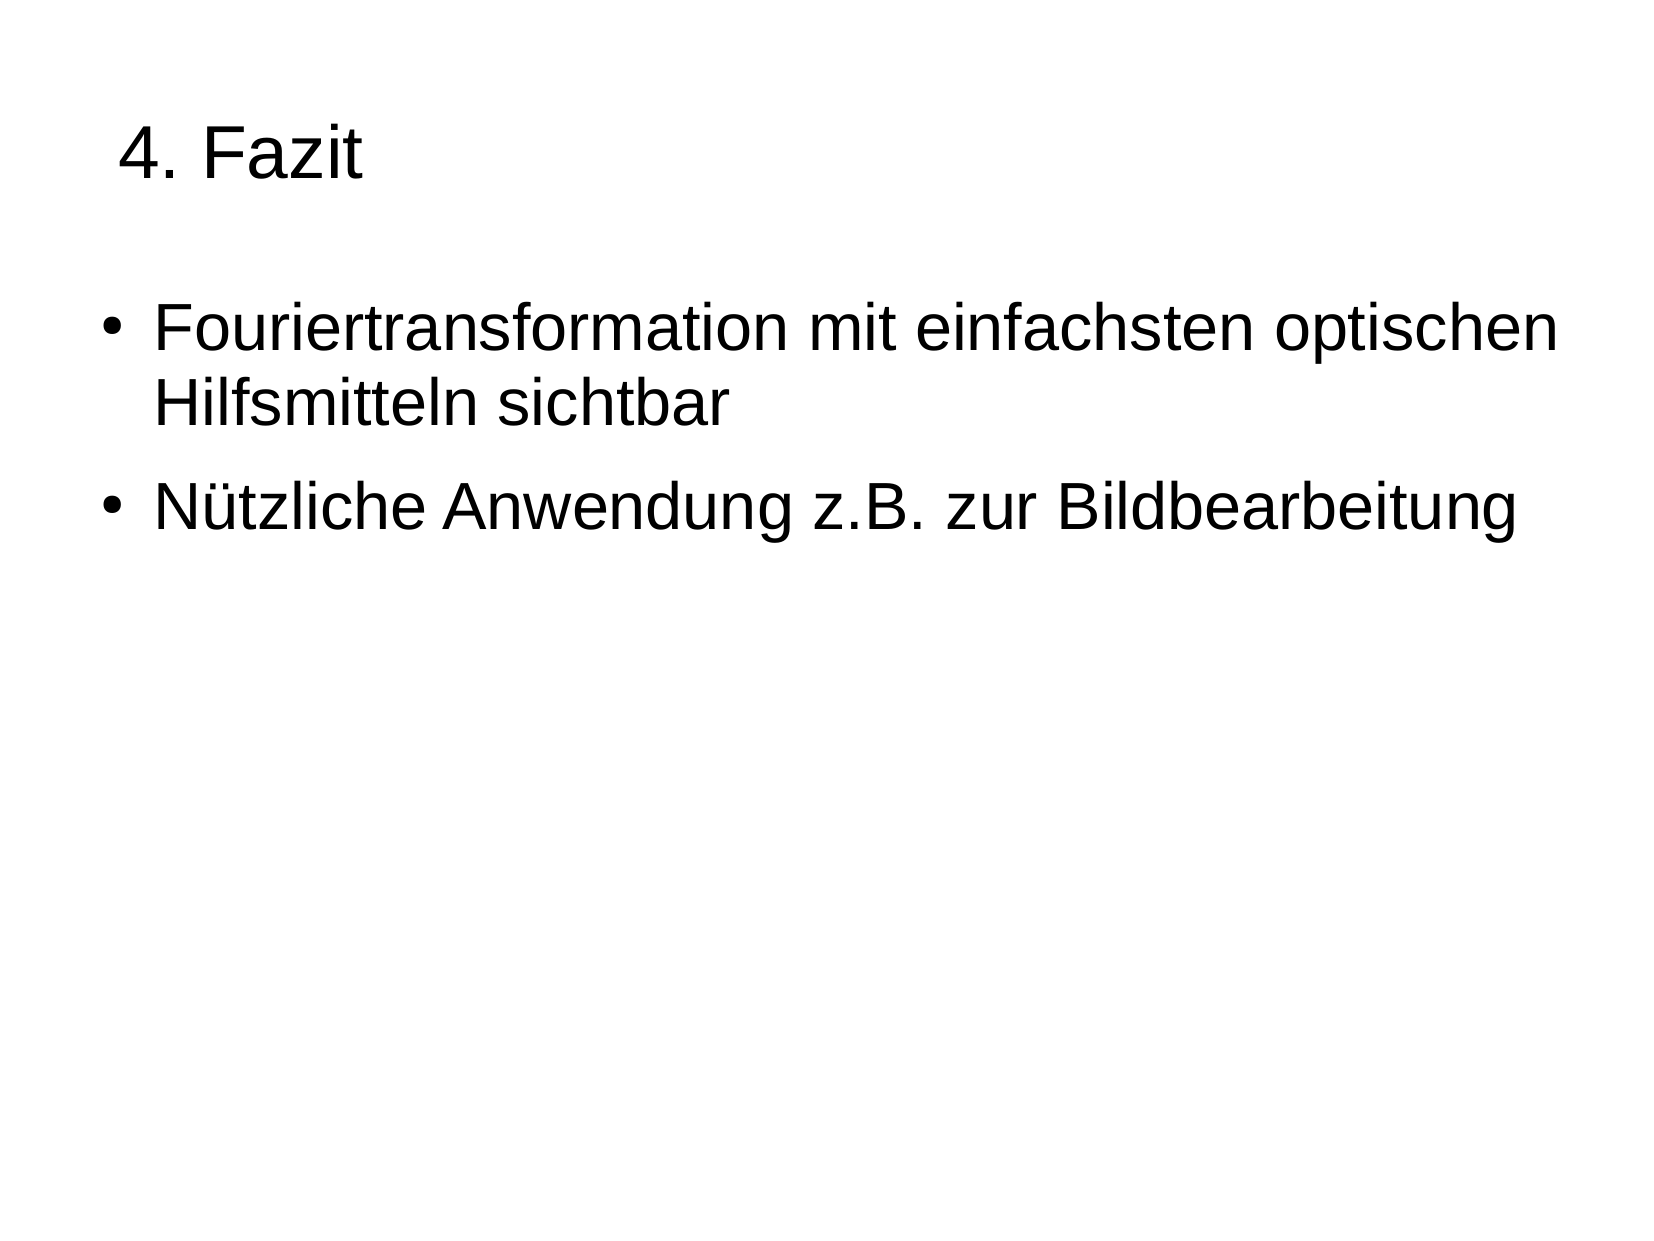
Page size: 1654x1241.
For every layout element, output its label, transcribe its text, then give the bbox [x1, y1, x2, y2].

list Fouriertransformation mit einfachsten optischen Hilfsmitteln sichtbar Nützliche Anwendung z.B. zur Bildbearbeitung [82, 290, 1571, 1109]
title 4. Fazit [82, 49, 1571, 257]
